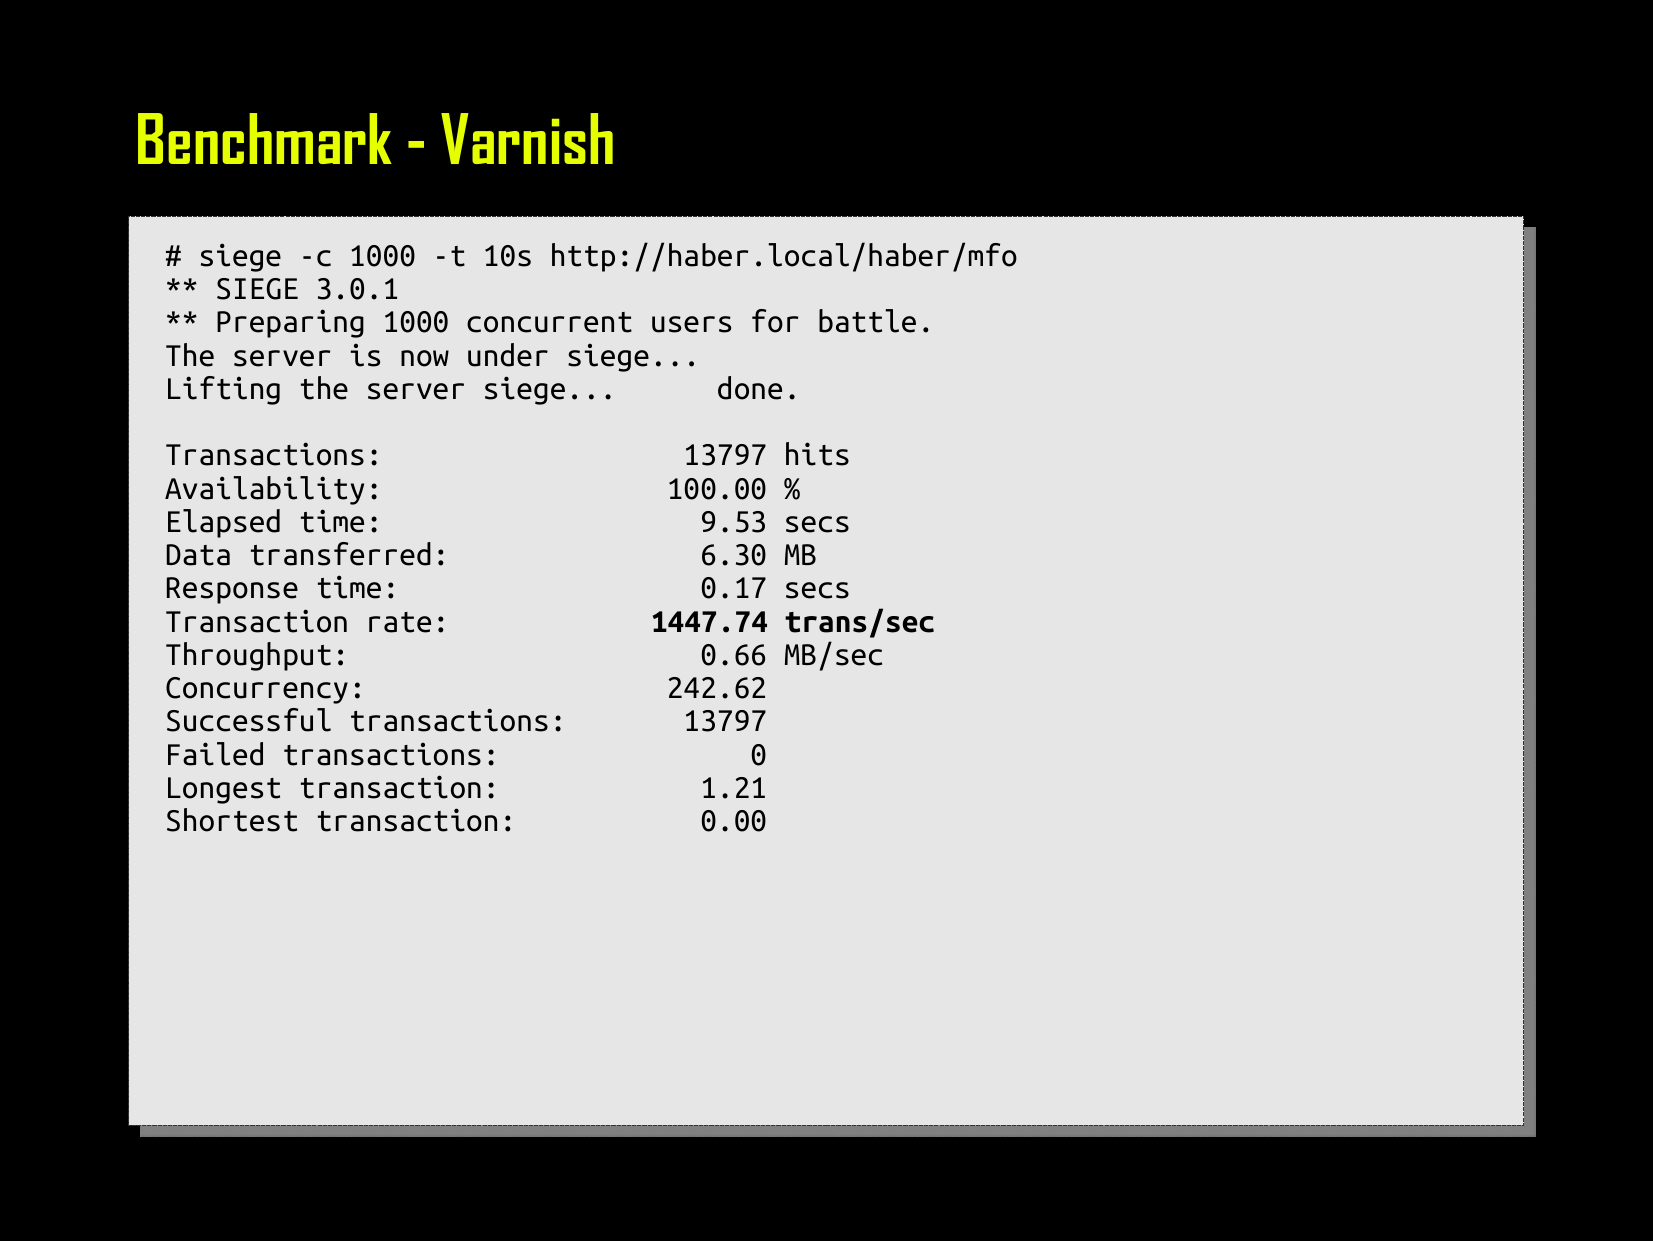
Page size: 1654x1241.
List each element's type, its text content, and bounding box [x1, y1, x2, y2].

text_box [128, 216, 1524, 1126]
text_box Benchmark - Varnish [121, 90, 634, 186]
text_box # siege -c 1000 -t 10s http://haber.local/haber/mfo ** SIEGE 3.0.1 ** Preparing 1000 concurrent users for battle. The server is now under siege... Lifting the server siege... done. Transactions: 13797 hits Availability: 100.00 % Elapsed time: 9.53 secs Data transferred: 6.30 MB Response time: 0.17 secs Transaction rate: 1447.74 trans/sec Throughput: 0.66 MB/sec Concurrency: 242.62 Successful transactions: 13797 Failed transactions: 0 Longest transaction: 1.21 Shortest transaction: 0.00 [150, 231, 1531, 883]
